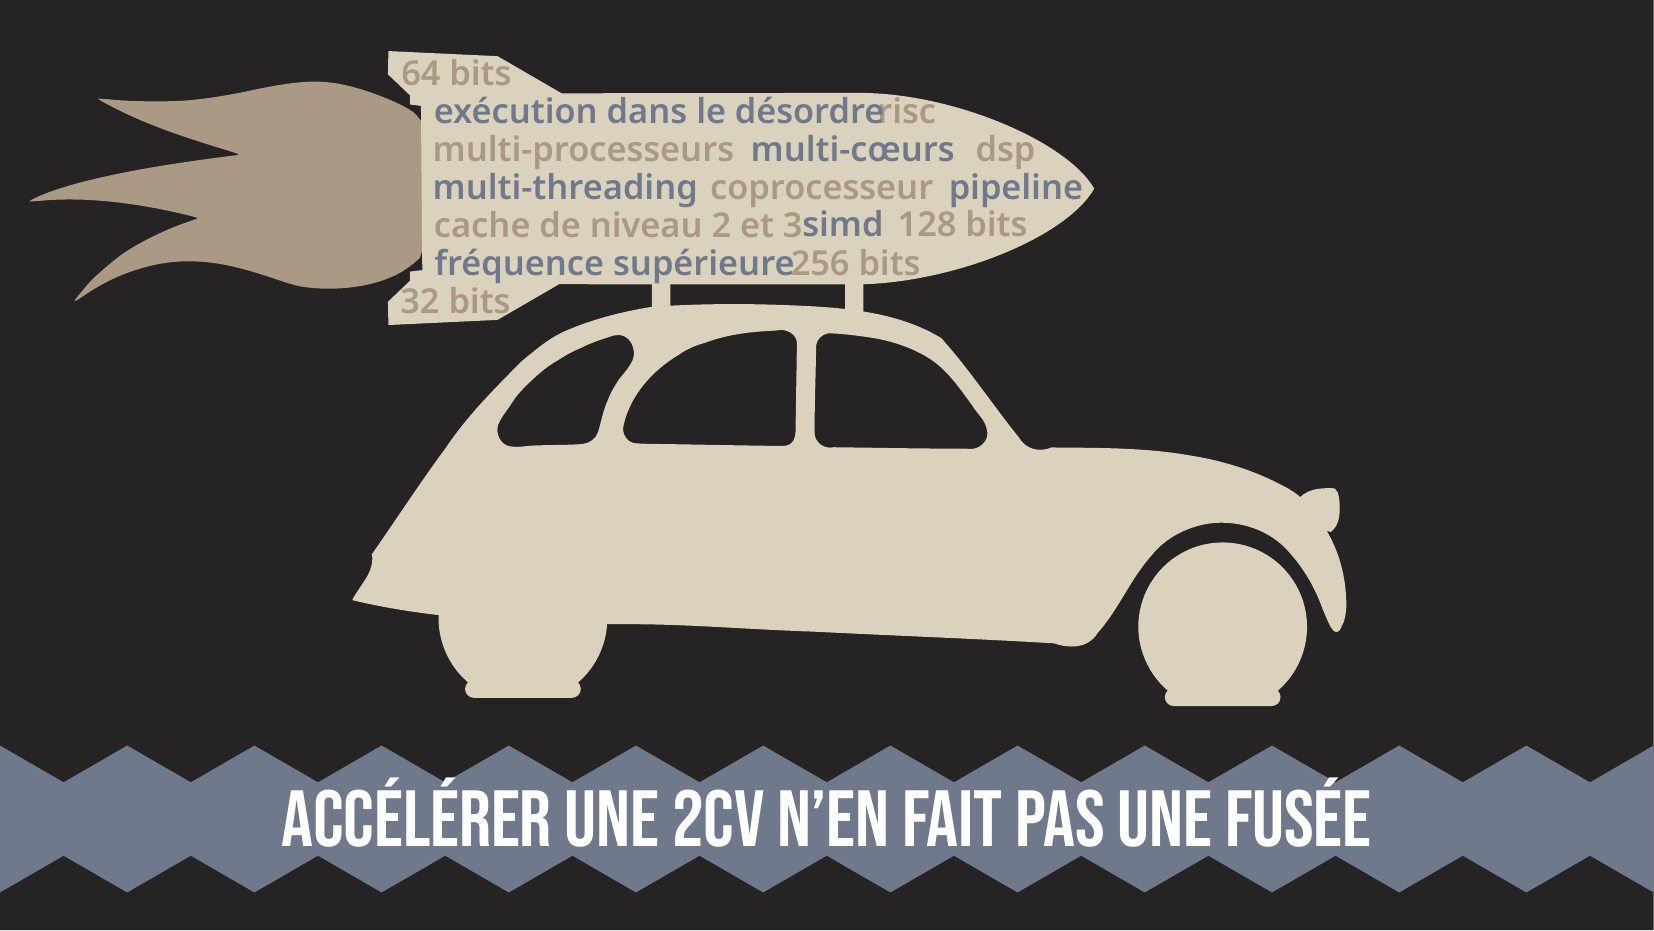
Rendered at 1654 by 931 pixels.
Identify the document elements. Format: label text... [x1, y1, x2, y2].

picture [0, 0, 1654, 741]
title Accélérer une 2CV n’en fait pas une fusée [54, 768, 1600, 877]
